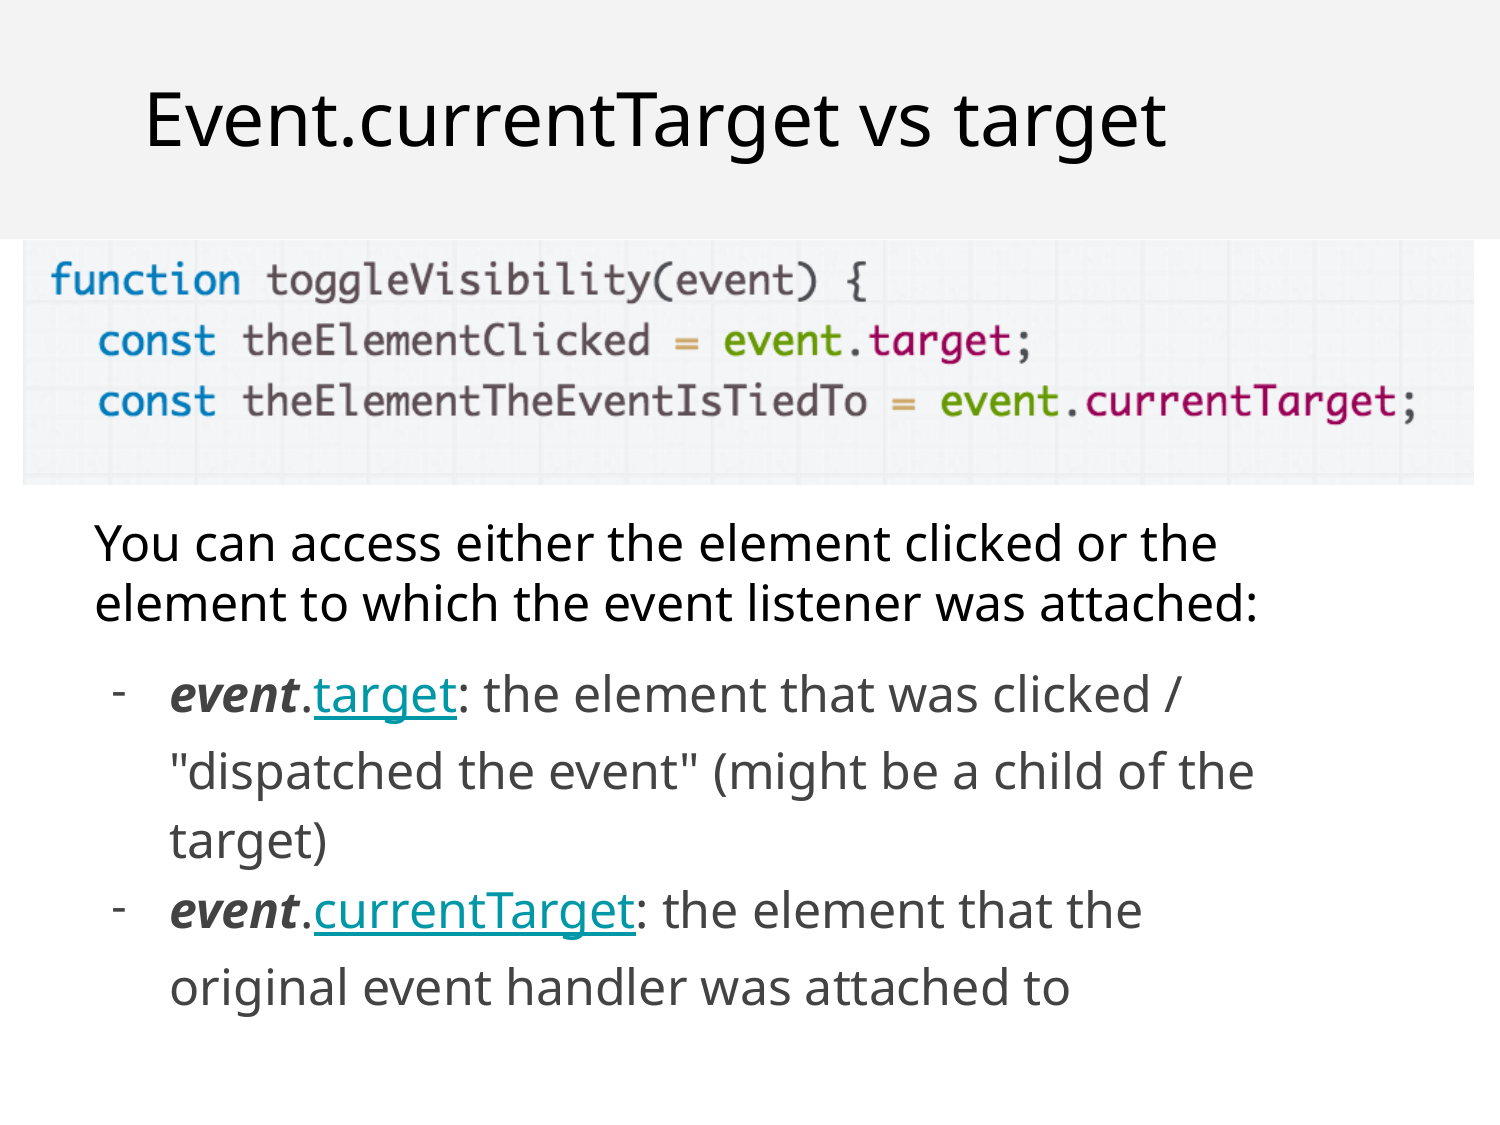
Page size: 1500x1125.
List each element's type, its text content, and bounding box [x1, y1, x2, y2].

text_box You can access either the element clicked or the element to which the event listener was attached: event.target: the element that was clicked / "dispatched the event" (might be a child of the target) event.currentTarget: the element that the original event handler was attached to [79, 496, 1323, 931]
title Event.currentTarget vs target [128, 56, 1372, 183]
picture [23, 240, 1474, 485]
